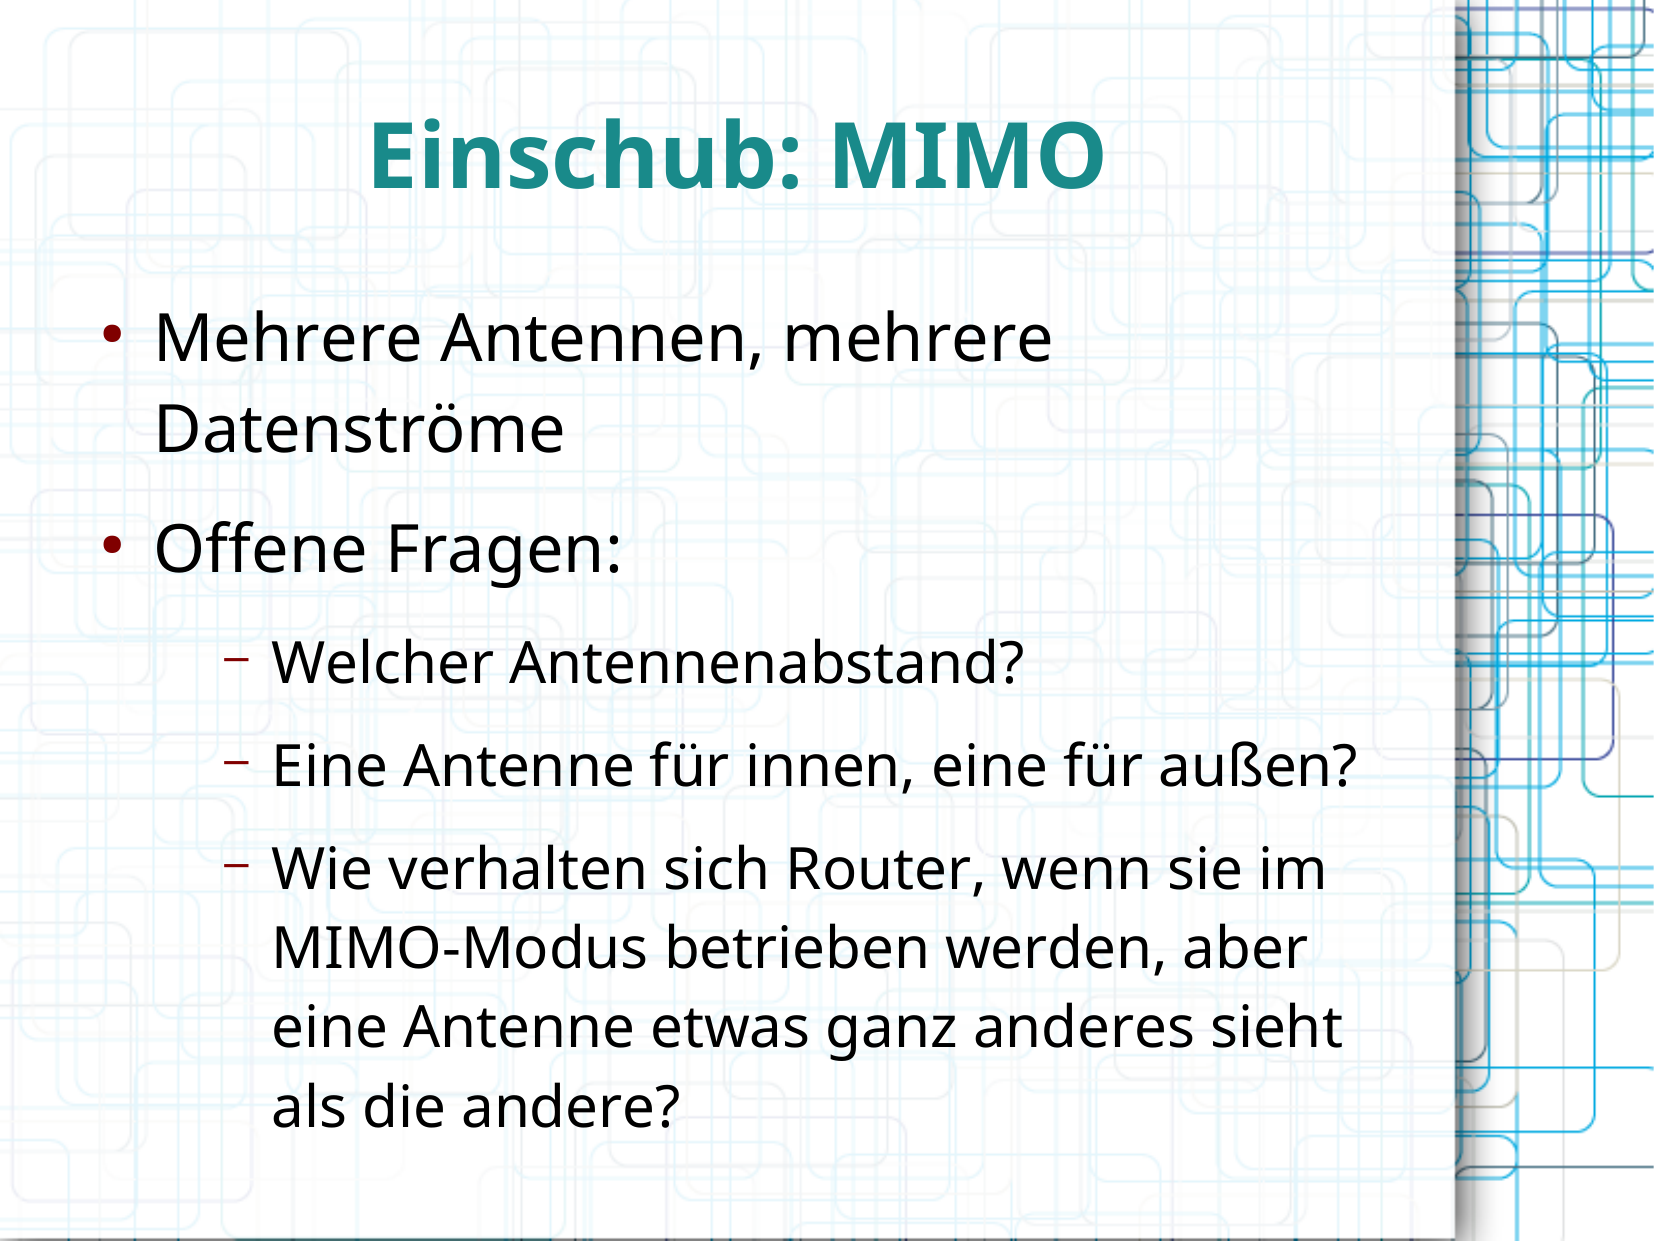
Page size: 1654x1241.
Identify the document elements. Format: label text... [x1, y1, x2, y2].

list Mehrere Antennen, mehrere Datenströme Offene Fragen: Welcher Antennenabstand? Eine Antenne für innen, eine für außen? Wie verhalten sich Router, wenn sie im MIMO-Modus betrieben werden, aber eine Antenne etwas ganz anderes sieht als die andere? [82, 290, 1418, 1013]
title Einschub: MIMO [59, 49, 1418, 257]
picture [0, 0, 1654, 1241]
